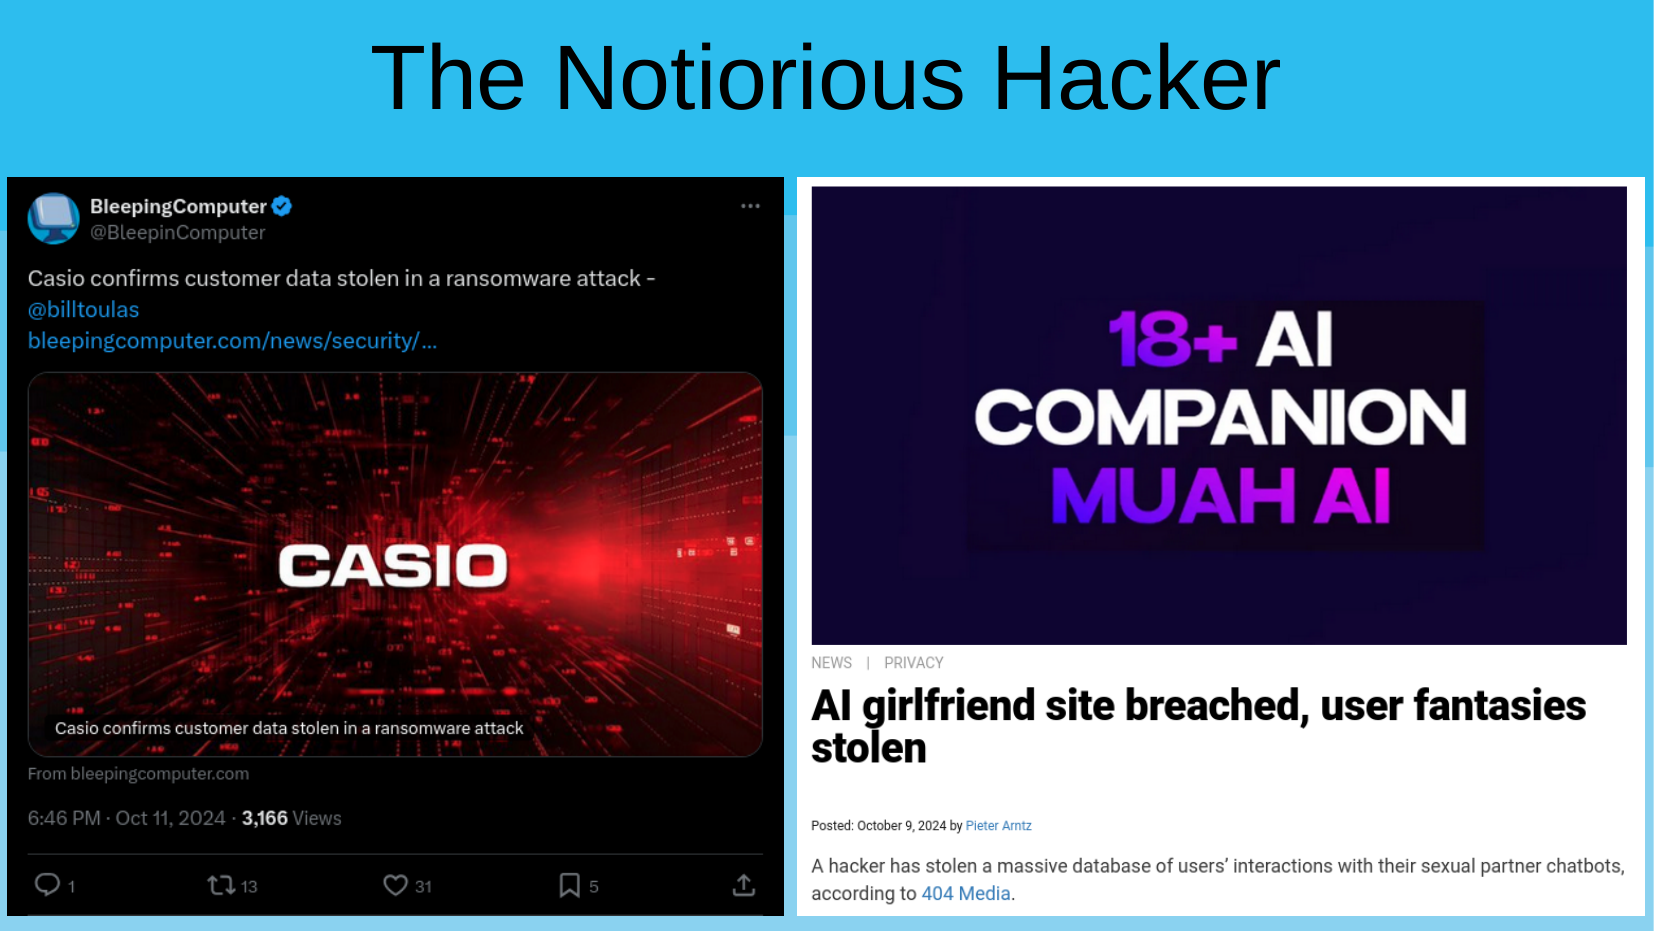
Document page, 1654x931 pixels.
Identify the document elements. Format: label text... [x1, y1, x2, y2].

picture [0, 0, 1654, 931]
title The Notiorious Hacker [82, 0, 1571, 156]
